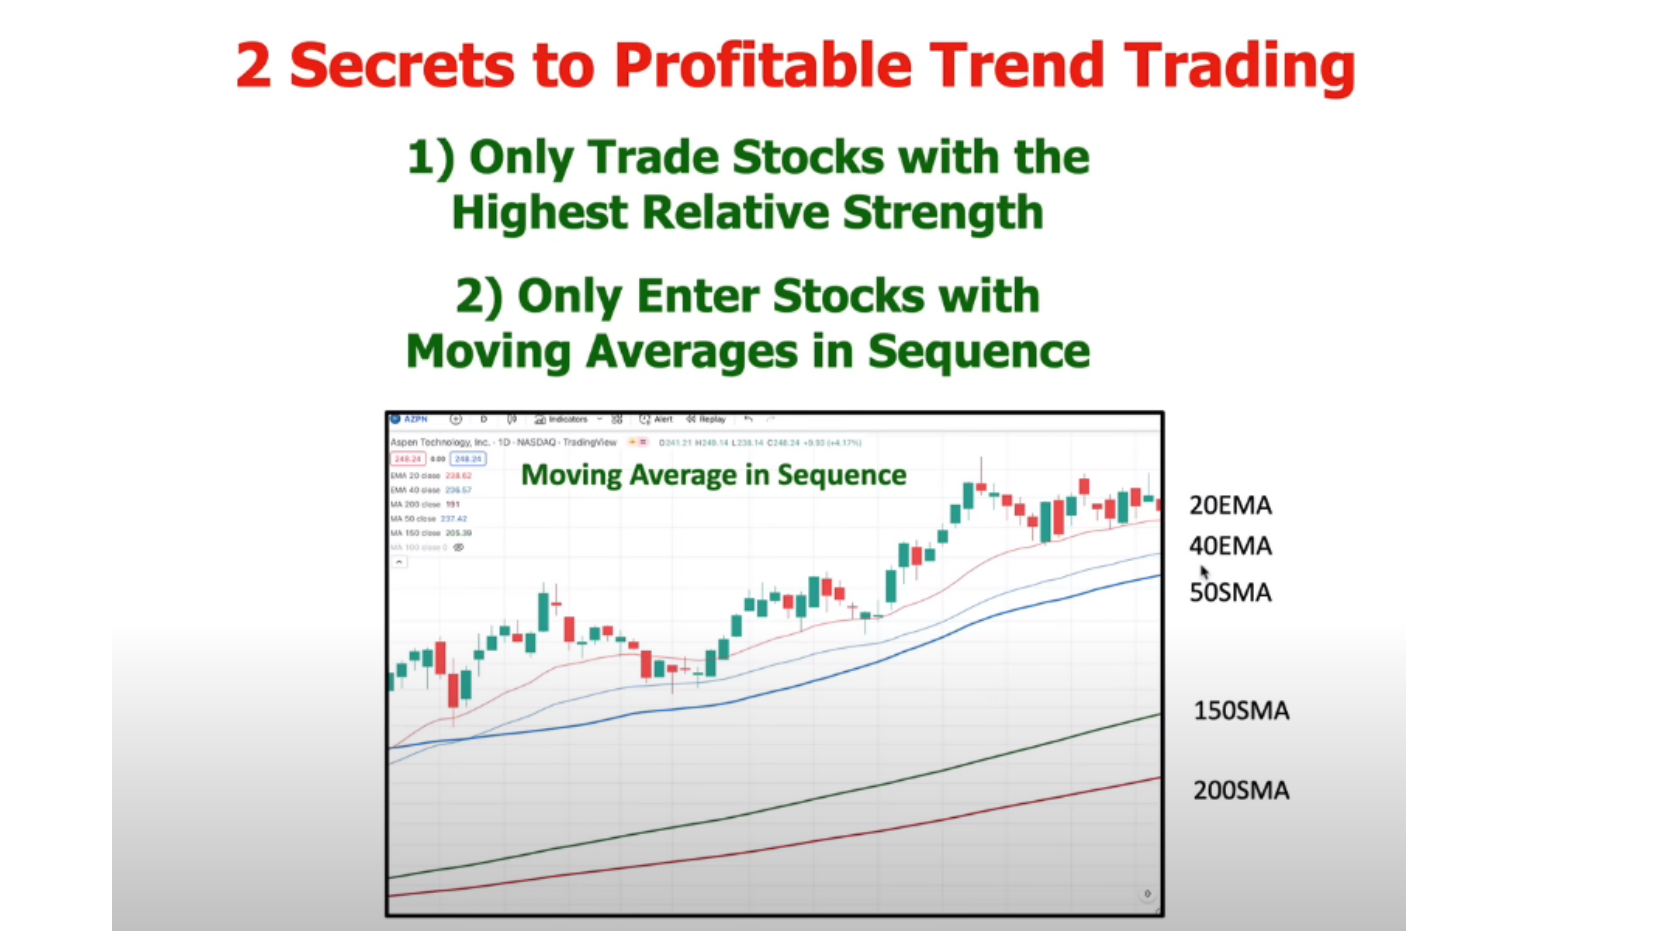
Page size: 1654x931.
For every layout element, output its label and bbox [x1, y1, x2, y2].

picture [112, 7, 1406, 931]
